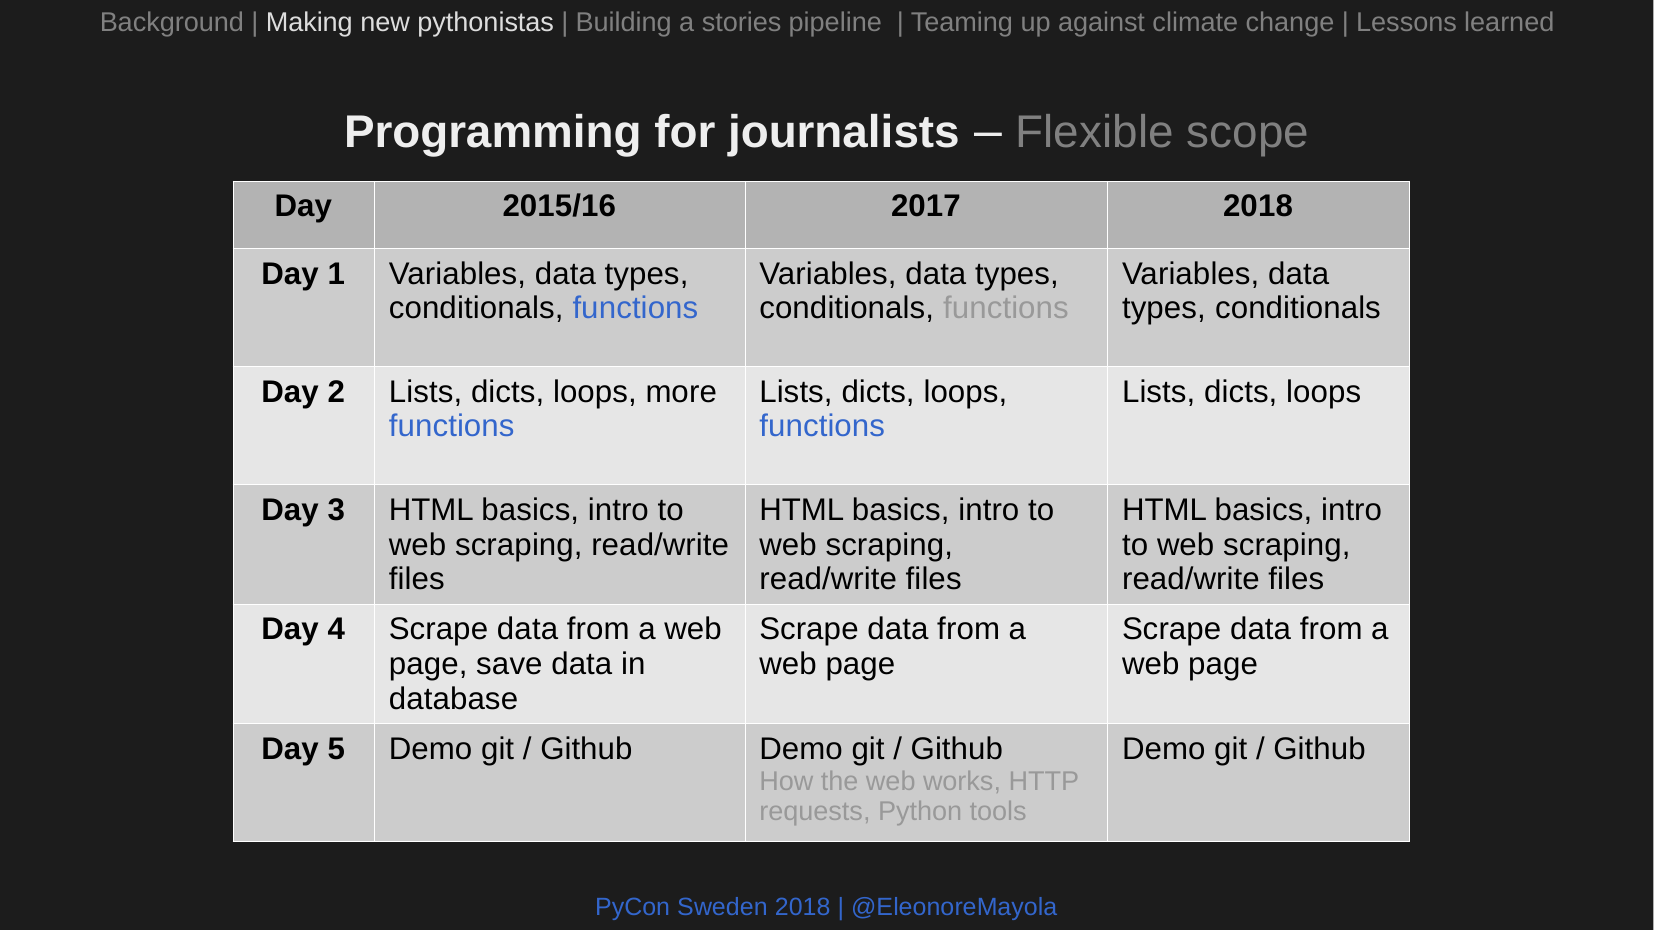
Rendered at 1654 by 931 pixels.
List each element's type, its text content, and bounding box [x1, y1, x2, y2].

table_cell Lists, dicts, loops [1108, 367, 1409, 484]
text_box Background | Making new pythonistas | Building a stories pipeline | Teaming up against climate change | Lessons learned [0, 0, 1654, 57]
table_cell Scrape data from a web page [746, 605, 1107, 723]
table_cell Lists, dicts, loops, functions [746, 367, 1107, 484]
table_cell Demo git / Github [1108, 724, 1409, 841]
table_cell HTML basics, intro to web scraping, read/write files [1108, 485, 1409, 604]
table_cell Demo git / Github How the web works, HTTP requests, Python tools [746, 724, 1107, 841]
table_cell Scrape data from a web page, save data in database [375, 605, 745, 723]
table_cell Lists, dicts, loops, more functions [375, 367, 745, 484]
table_header Day [234, 182, 374, 248]
text_box PyCon Sweden 2018 | @EleonoreMayola [460, 885, 1193, 931]
table_cell Day 5 [234, 724, 374, 841]
table_cell HTML basics, intro to web scraping, read/write files [746, 485, 1107, 604]
table_cell Scrape data from a web page [1108, 605, 1409, 723]
table_cell Day 2 [234, 367, 374, 484]
table_cell Demo git / Github [375, 724, 745, 841]
text_box Programming for journalists – Flexible scope [200, 94, 1453, 166]
table_cell Day 1 [234, 249, 374, 366]
table_header 2017 [746, 182, 1107, 248]
table_cell Day 3 [234, 485, 374, 604]
table_header 2018 [1108, 182, 1409, 248]
table_cell Day 4 [234, 605, 374, 723]
table_cell Variables, data types, conditionals, functions [746, 249, 1107, 366]
table_cell Variables, data types, conditionals, functions [375, 249, 745, 366]
table_cell Variables, data types, conditionals [1108, 249, 1409, 366]
table_cell HTML basics, intro to web scraping, read/write files [375, 485, 745, 604]
table_header 2015/16 [375, 182, 745, 248]
